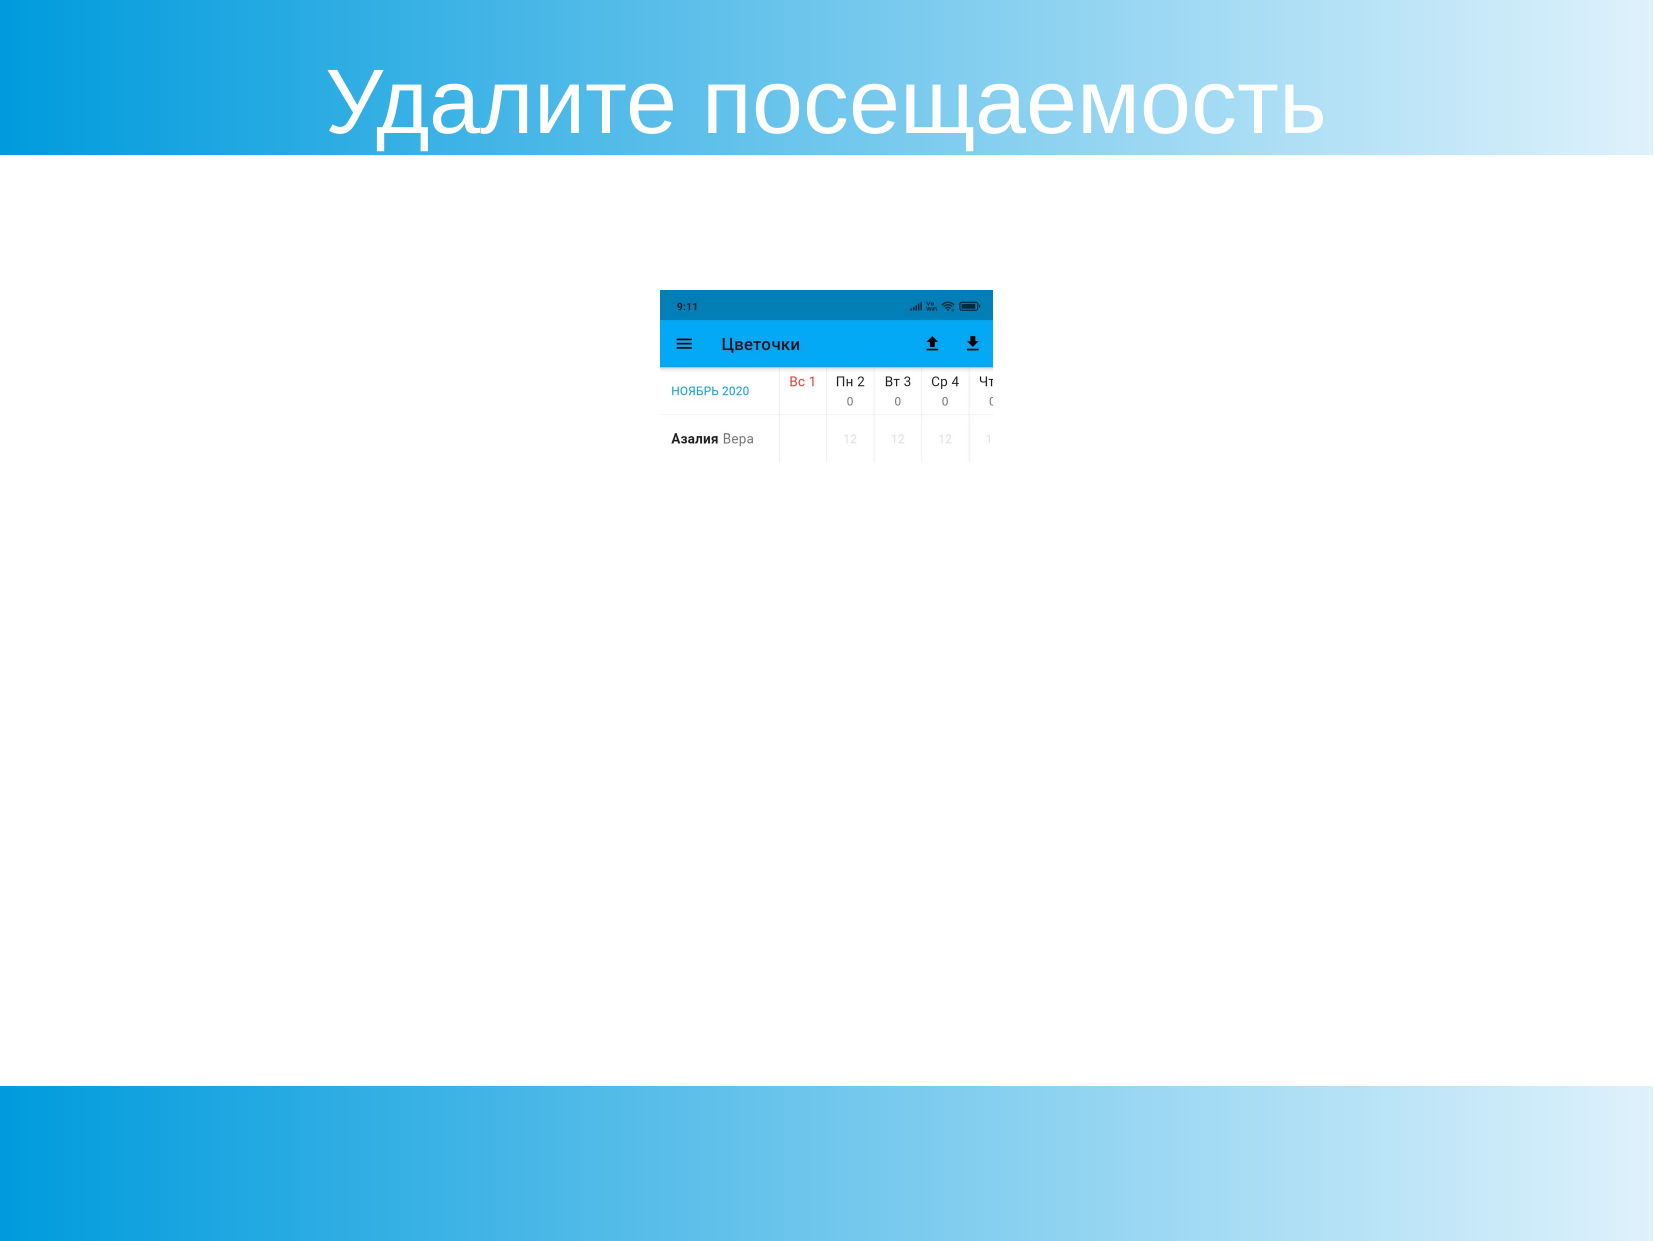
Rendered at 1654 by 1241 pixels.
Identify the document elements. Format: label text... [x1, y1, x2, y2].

picture [660, 368, 993, 1010]
picture [754, 341, 760, 349]
picture [927, 337, 937, 350]
title Удалите посещаемость [82, 49, 1571, 155]
picture [746, 341, 752, 349]
picture [736, 342, 742, 350]
picture [969, 336, 977, 346]
